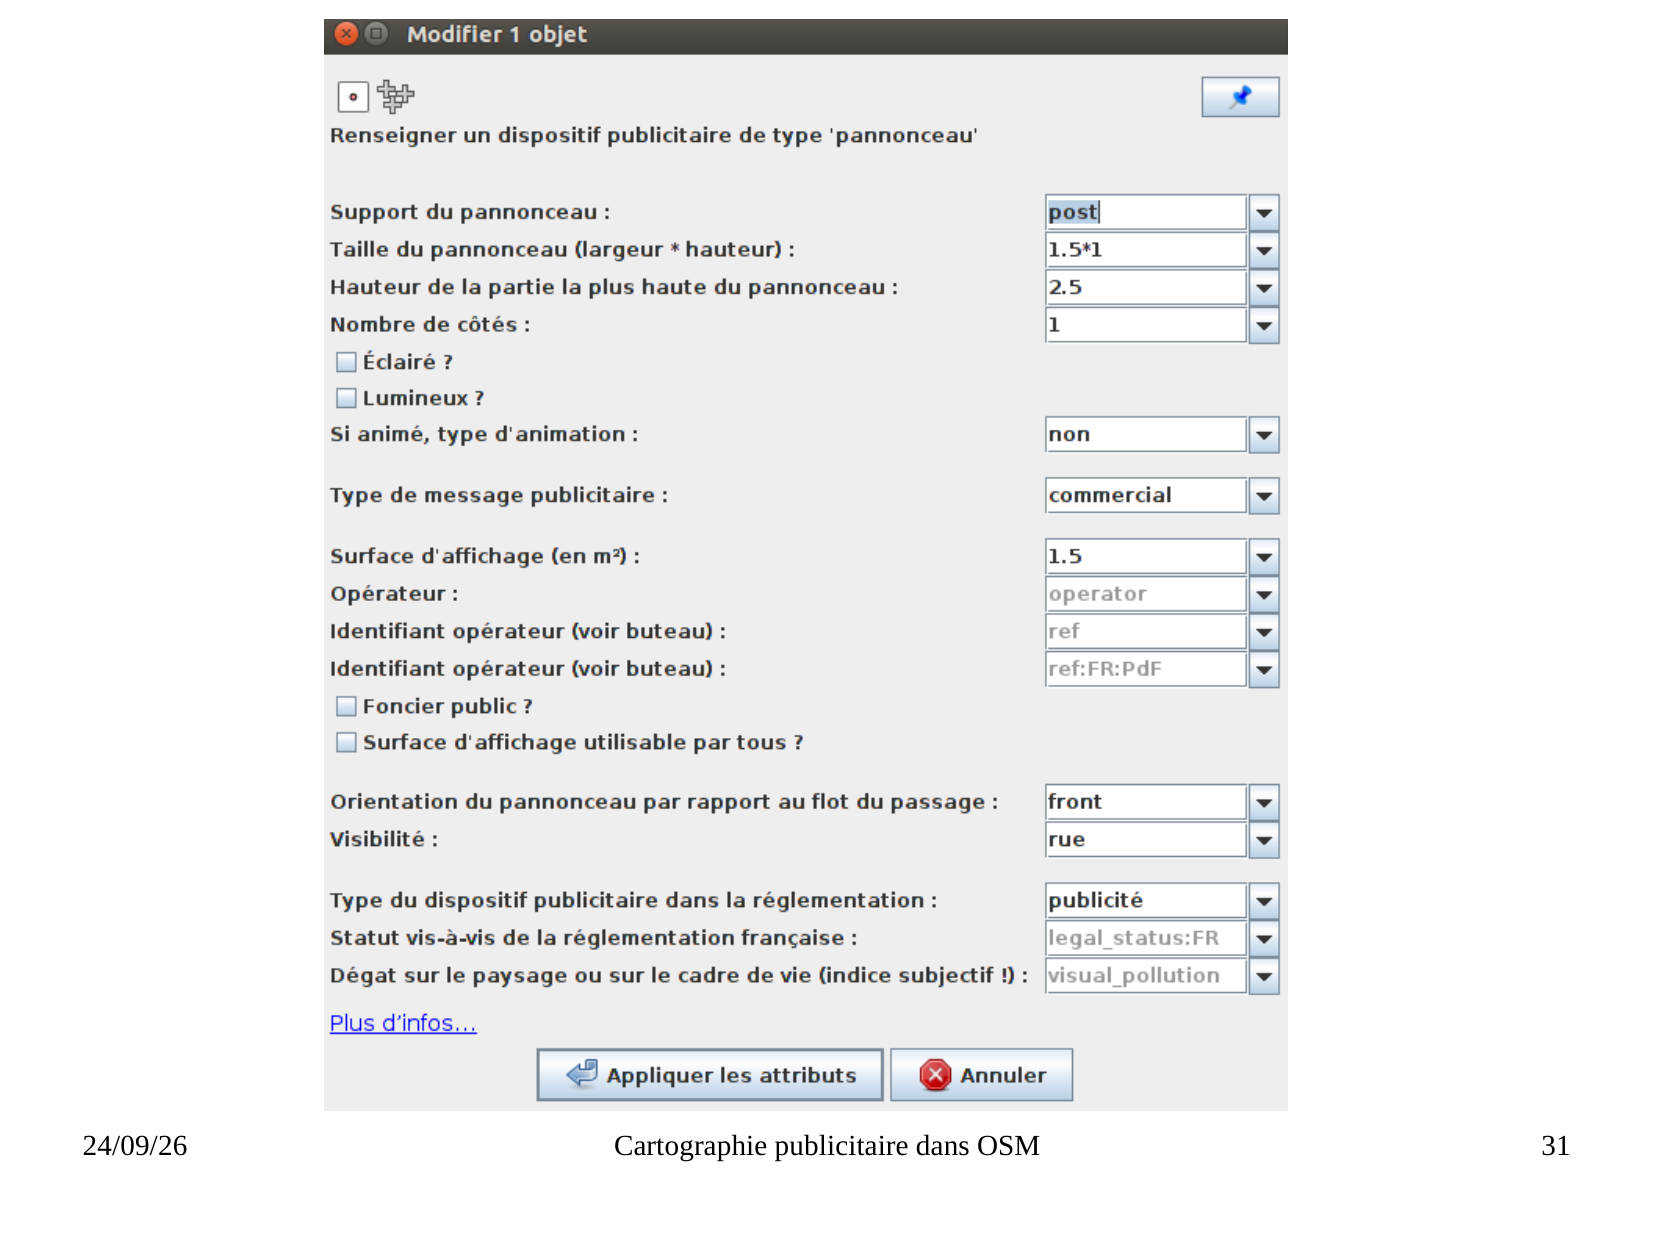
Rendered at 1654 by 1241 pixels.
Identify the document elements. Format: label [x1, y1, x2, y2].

picture [324, 19, 1288, 1111]
